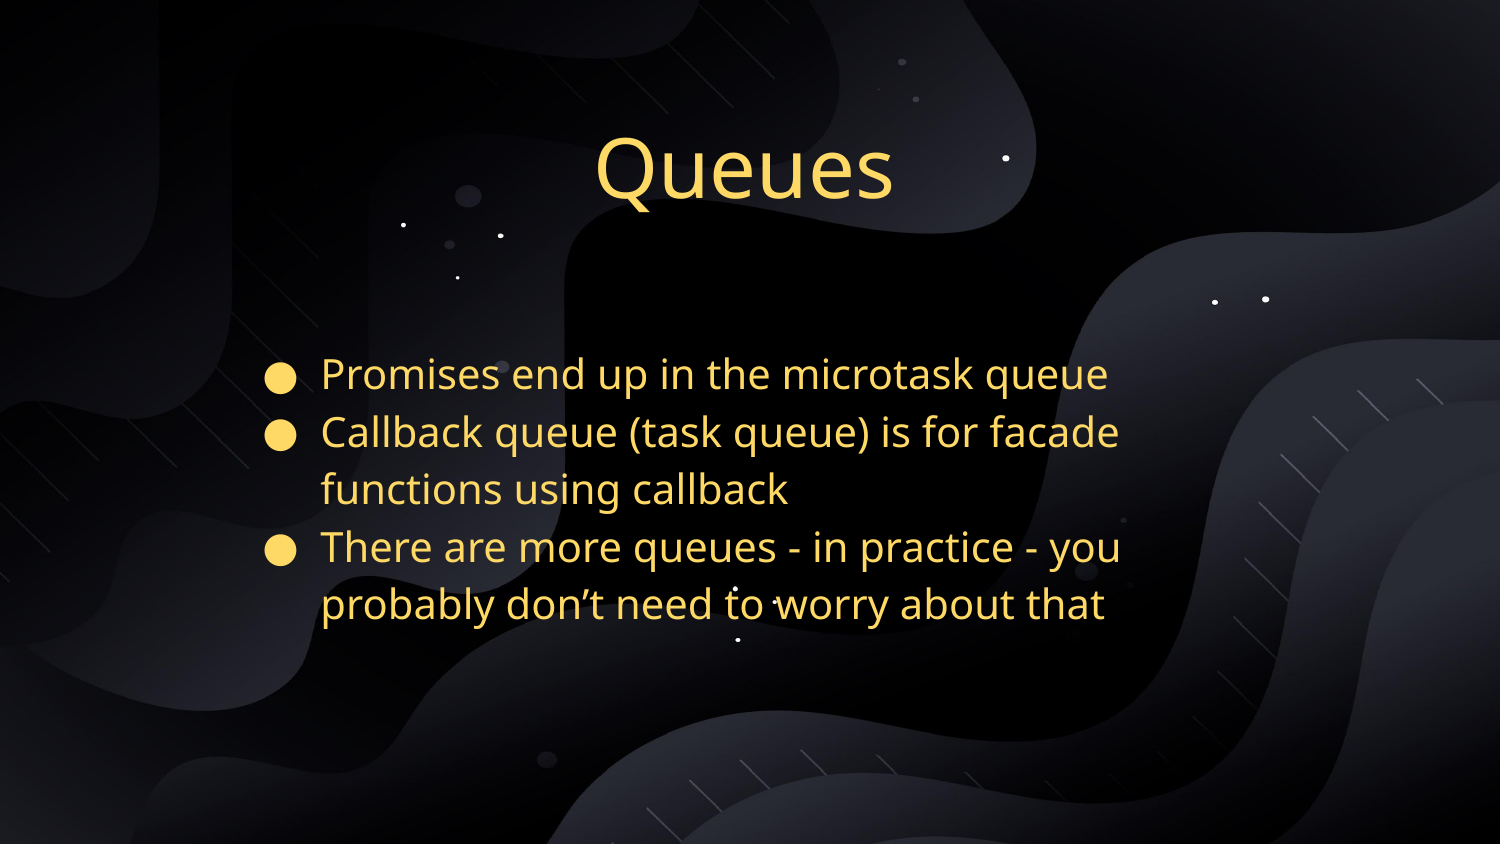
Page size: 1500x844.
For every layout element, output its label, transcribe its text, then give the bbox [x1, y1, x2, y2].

list Promises end up in the microtask queue Callback queue (task queue) is for facade functions using callback There are more queues - in practice - you probably don’t need to worry about that [237, 336, 1262, 669]
title Queues [344, 62, 1145, 268]
picture [0, 0, 1500, 844]
